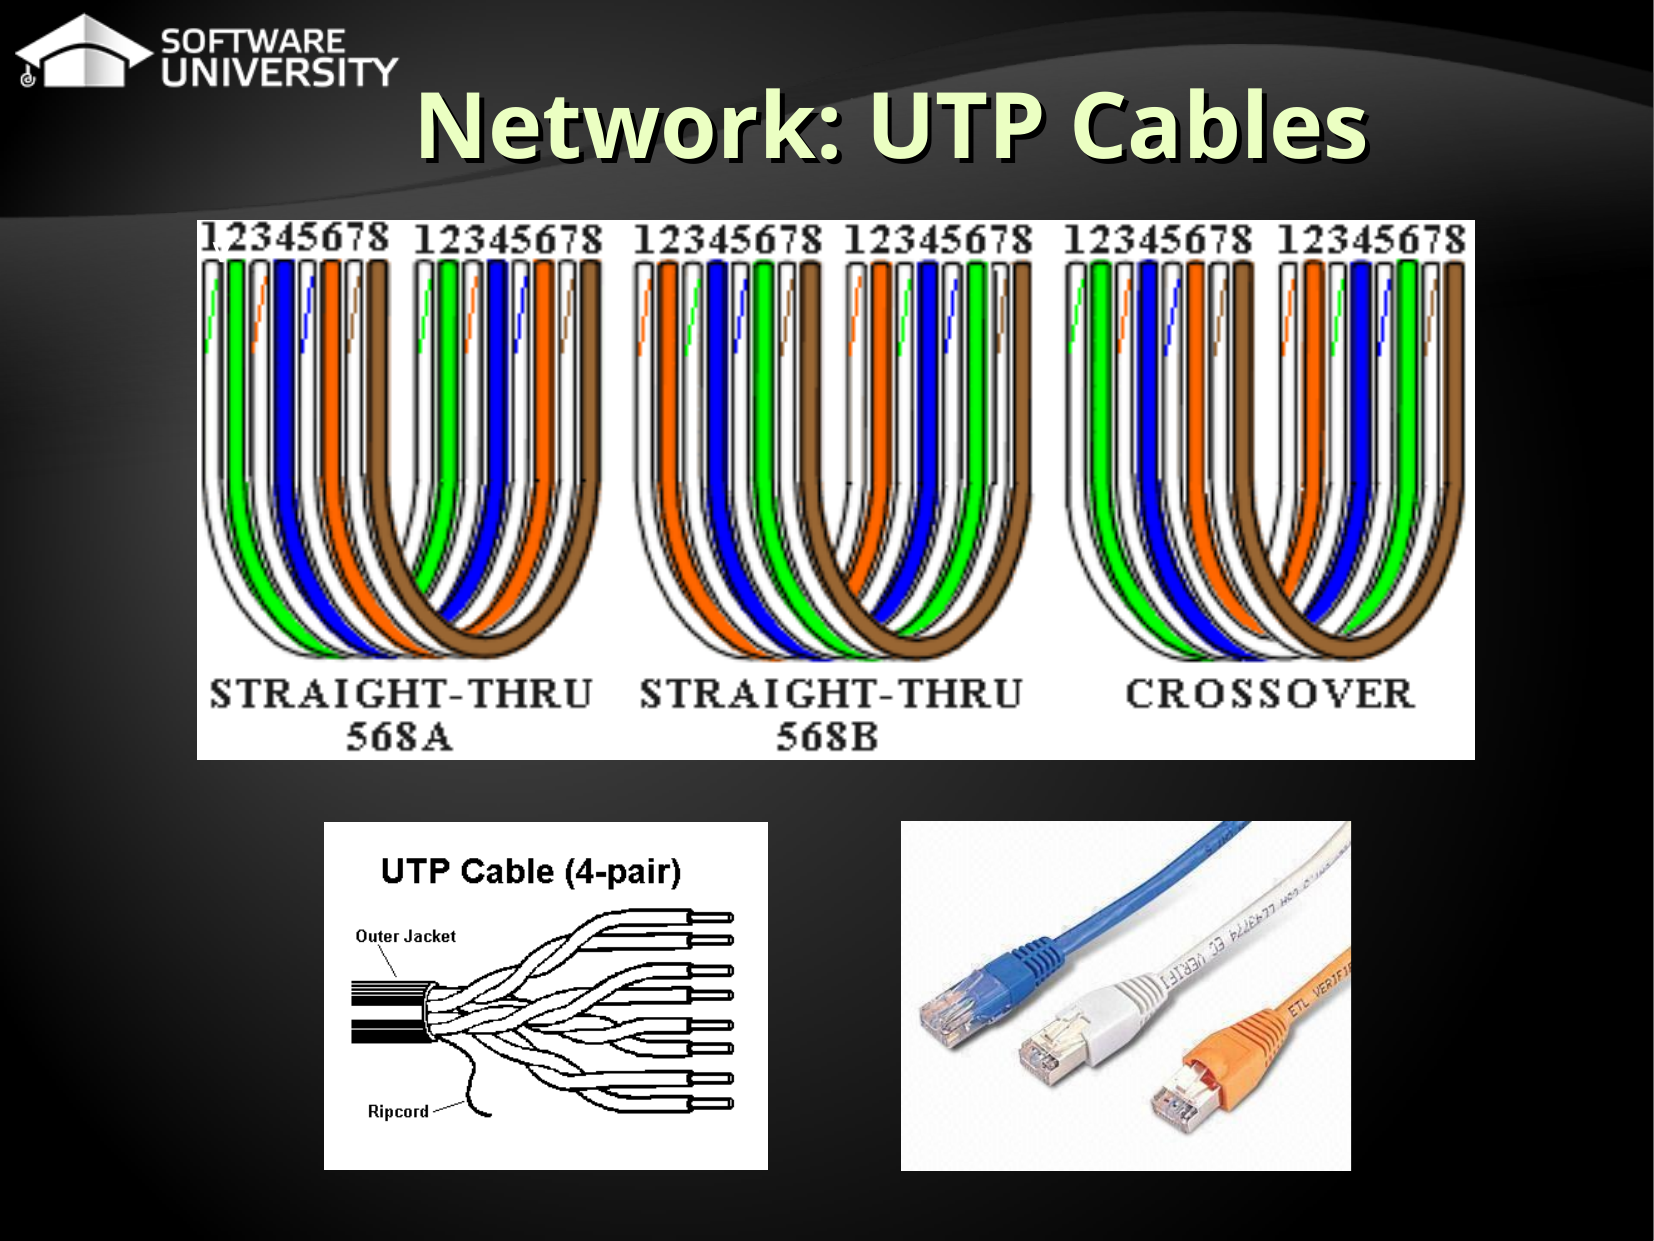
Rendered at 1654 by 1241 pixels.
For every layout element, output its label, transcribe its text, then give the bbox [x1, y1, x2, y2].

picture [0, 0, 1654, 1241]
title Network: UTP Cables [147, 19, 1636, 227]
